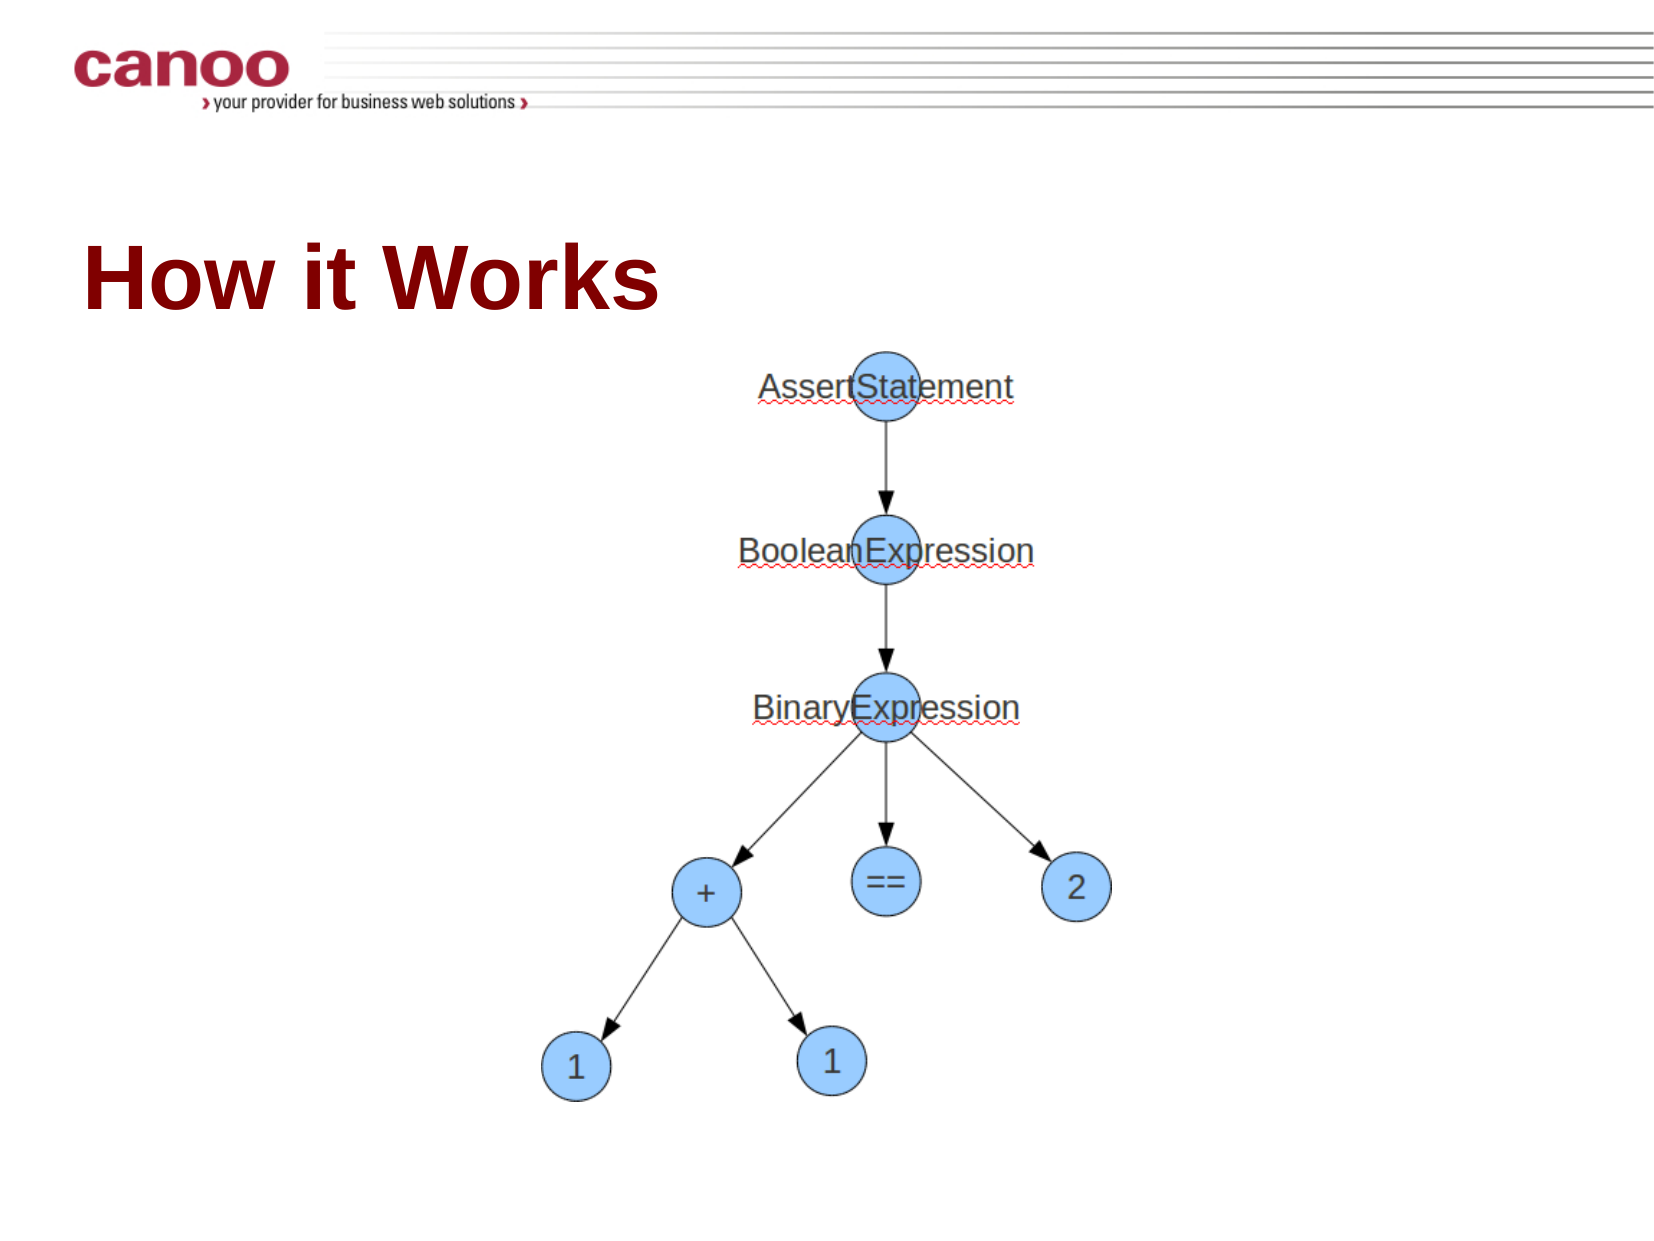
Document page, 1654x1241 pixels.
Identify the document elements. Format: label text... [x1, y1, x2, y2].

title How it Works [82, 167, 1571, 375]
picture [541, 351, 1112, 1102]
picture [0, 0, 1654, 166]
